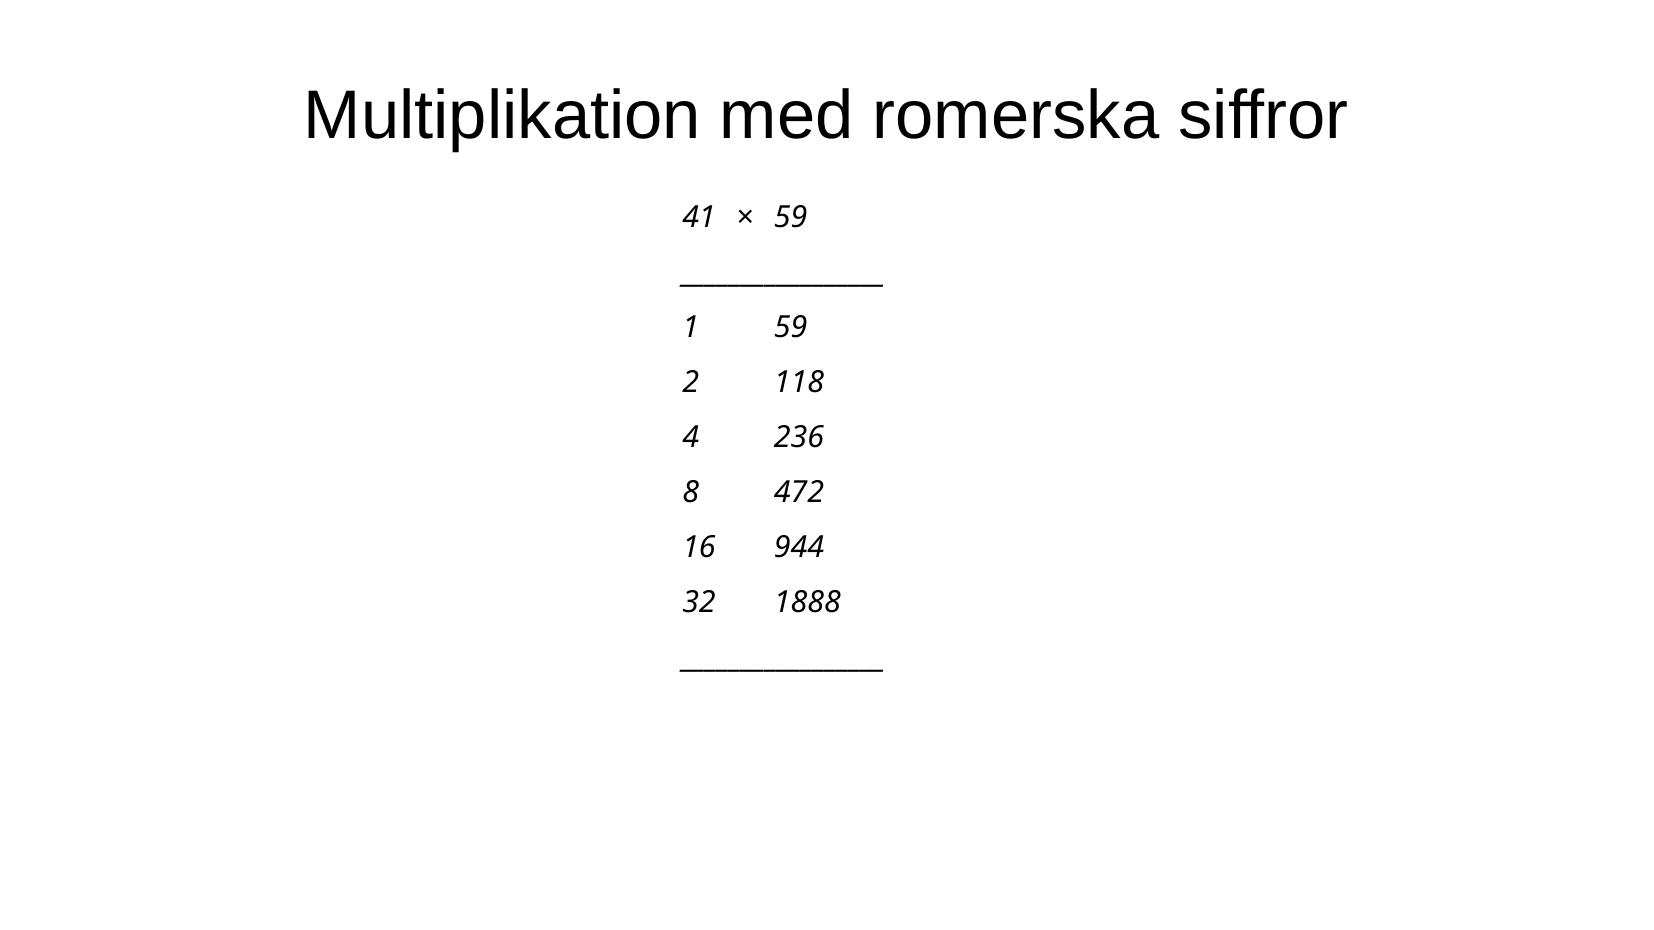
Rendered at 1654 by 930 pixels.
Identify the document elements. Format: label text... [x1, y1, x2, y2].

title Multiplikation med romerska siffror [82, 36, 1571, 193]
list 41 × 59 _________________ 1 59 2 118 4 236 8 472 16 944 32 1888 _________________ [639, 195, 1014, 735]
